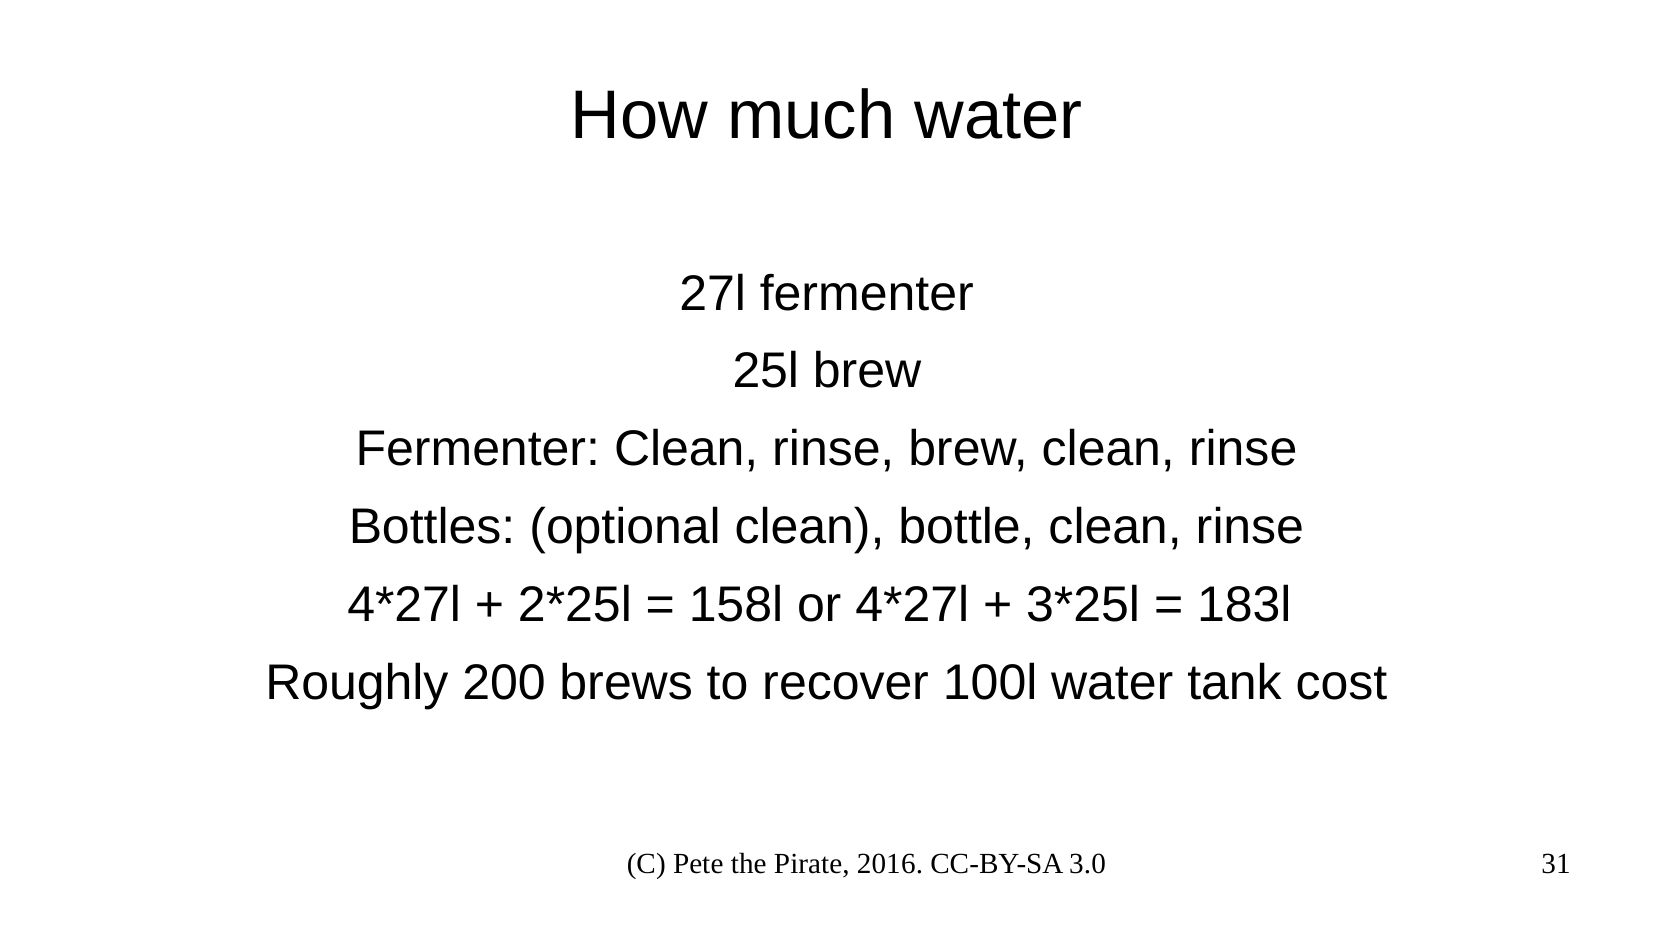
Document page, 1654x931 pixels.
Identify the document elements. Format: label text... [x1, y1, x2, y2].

title How much water [82, 37, 1571, 193]
list 27l fermenter 25l brew Fermenter: Clean, rinse, brew, clean, rinse Bottles: (optional clean), bottle, clean, rinse 4*27l + 2*25l = 158l or 4*27l + 3*25l = 183l Roughly 200 brews to recover 100l water tank cost [82, 217, 1571, 757]
